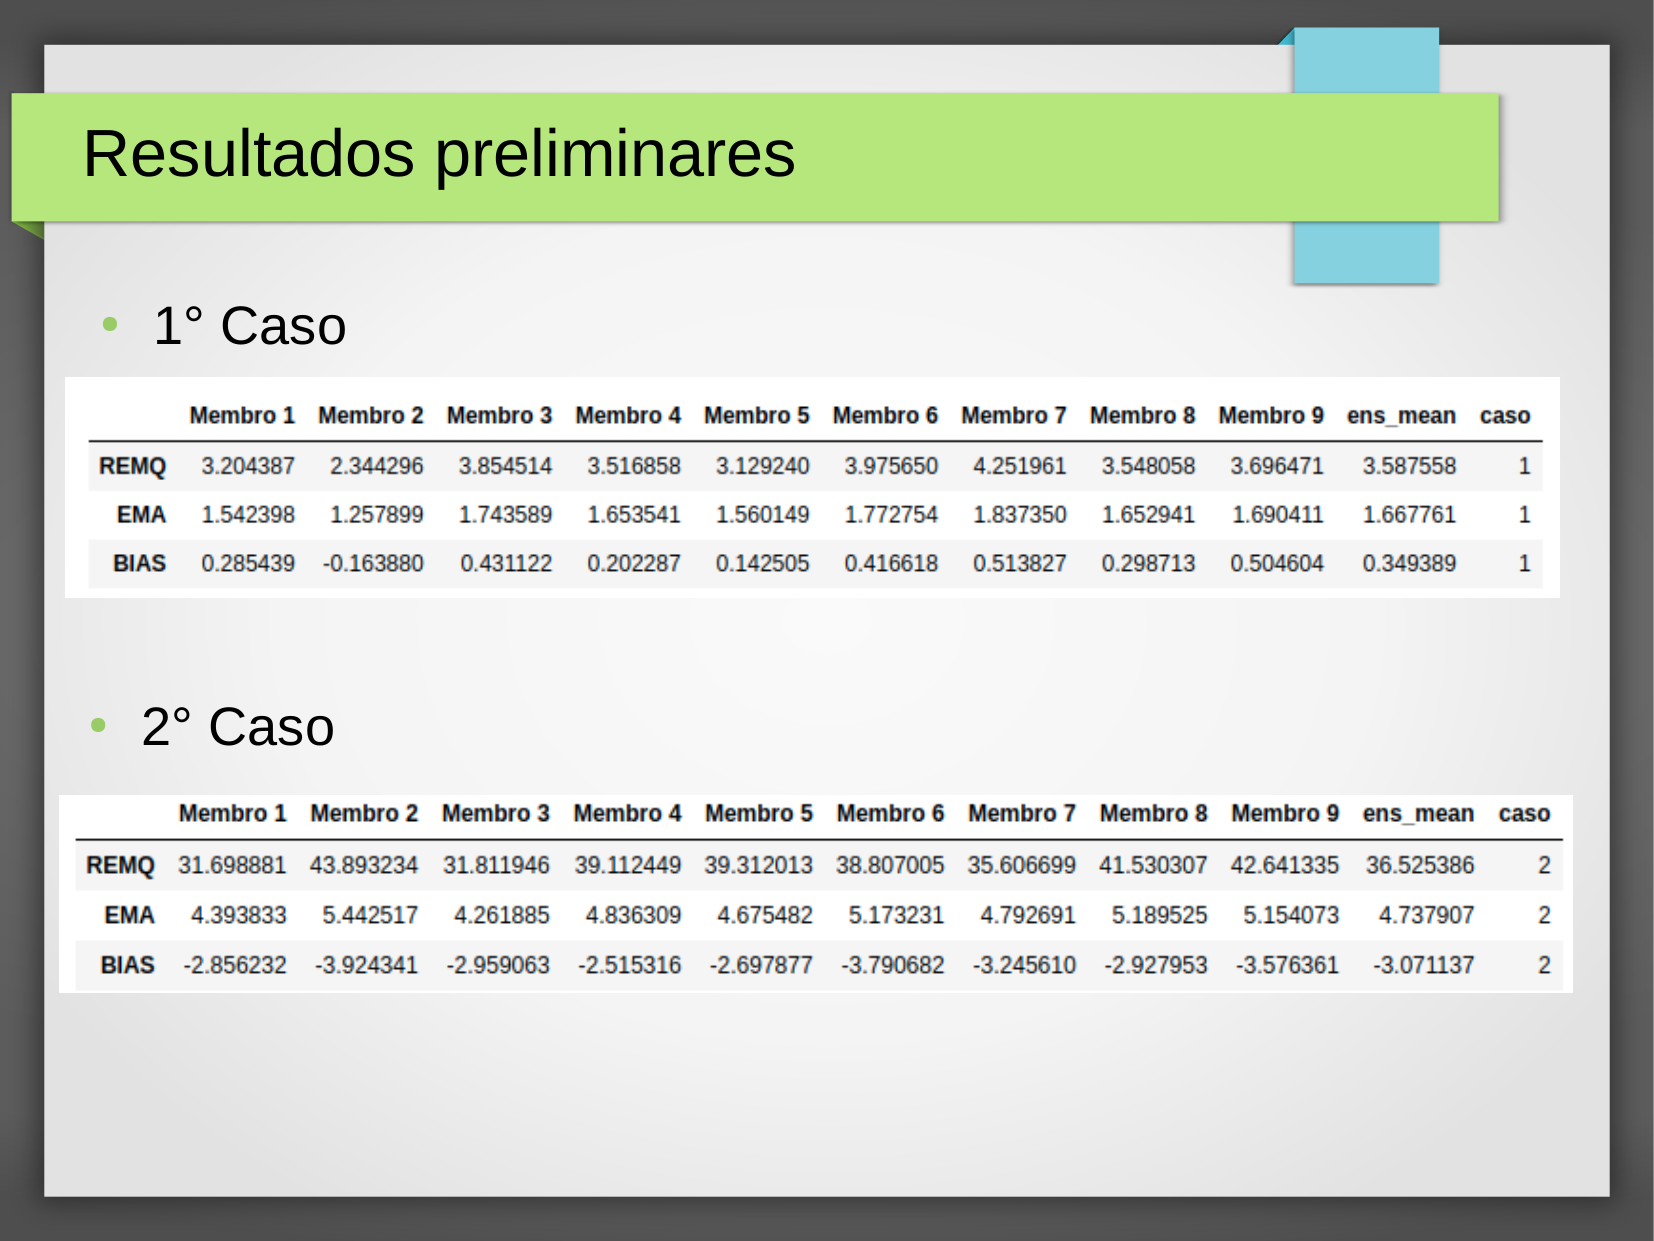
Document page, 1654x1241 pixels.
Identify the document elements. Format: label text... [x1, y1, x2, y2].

list 2° Caso [70, 696, 1560, 768]
picture [0, 0, 1654, 1241]
title Resultados preliminares [82, 94, 1264, 213]
list 1° Caso [82, 295, 1571, 367]
